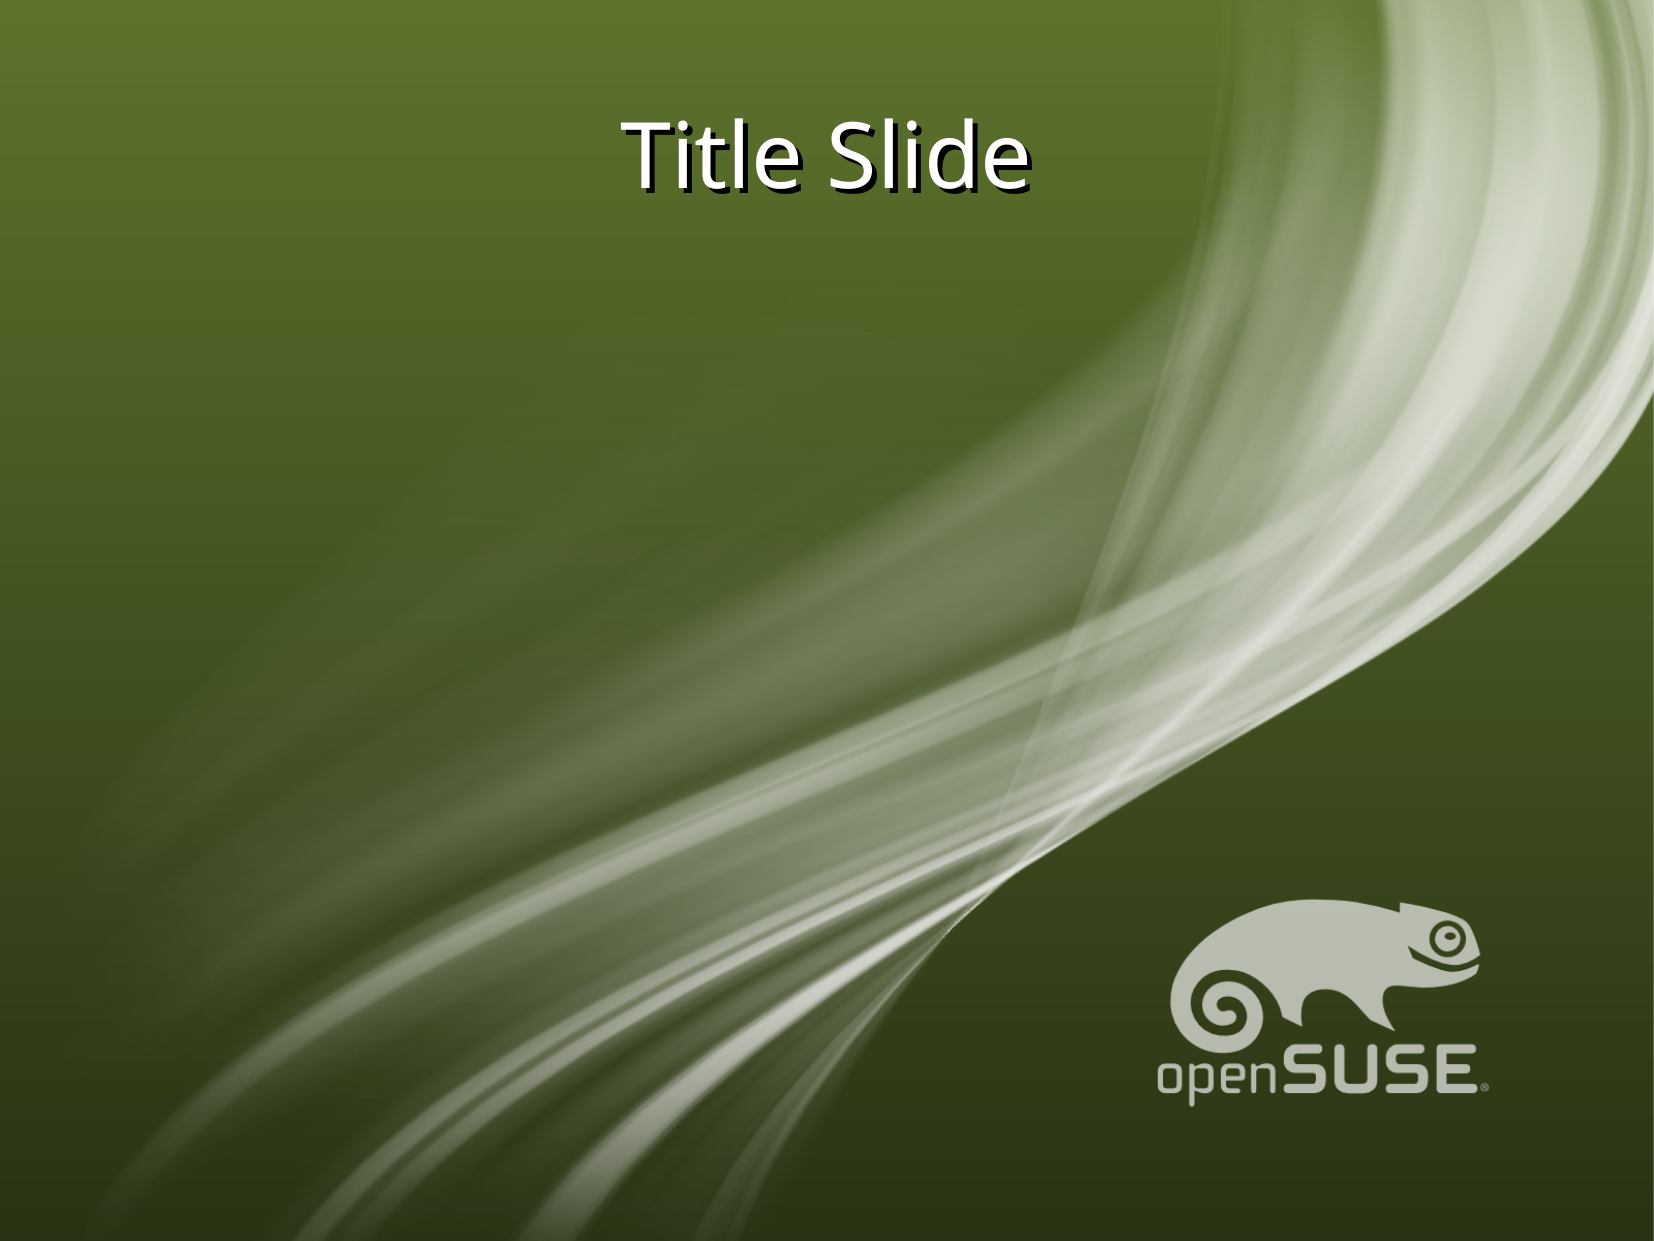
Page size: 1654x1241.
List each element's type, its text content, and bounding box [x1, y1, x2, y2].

title Title Slide [82, 49, 1571, 257]
picture [0, 0, 1654, 1241]
